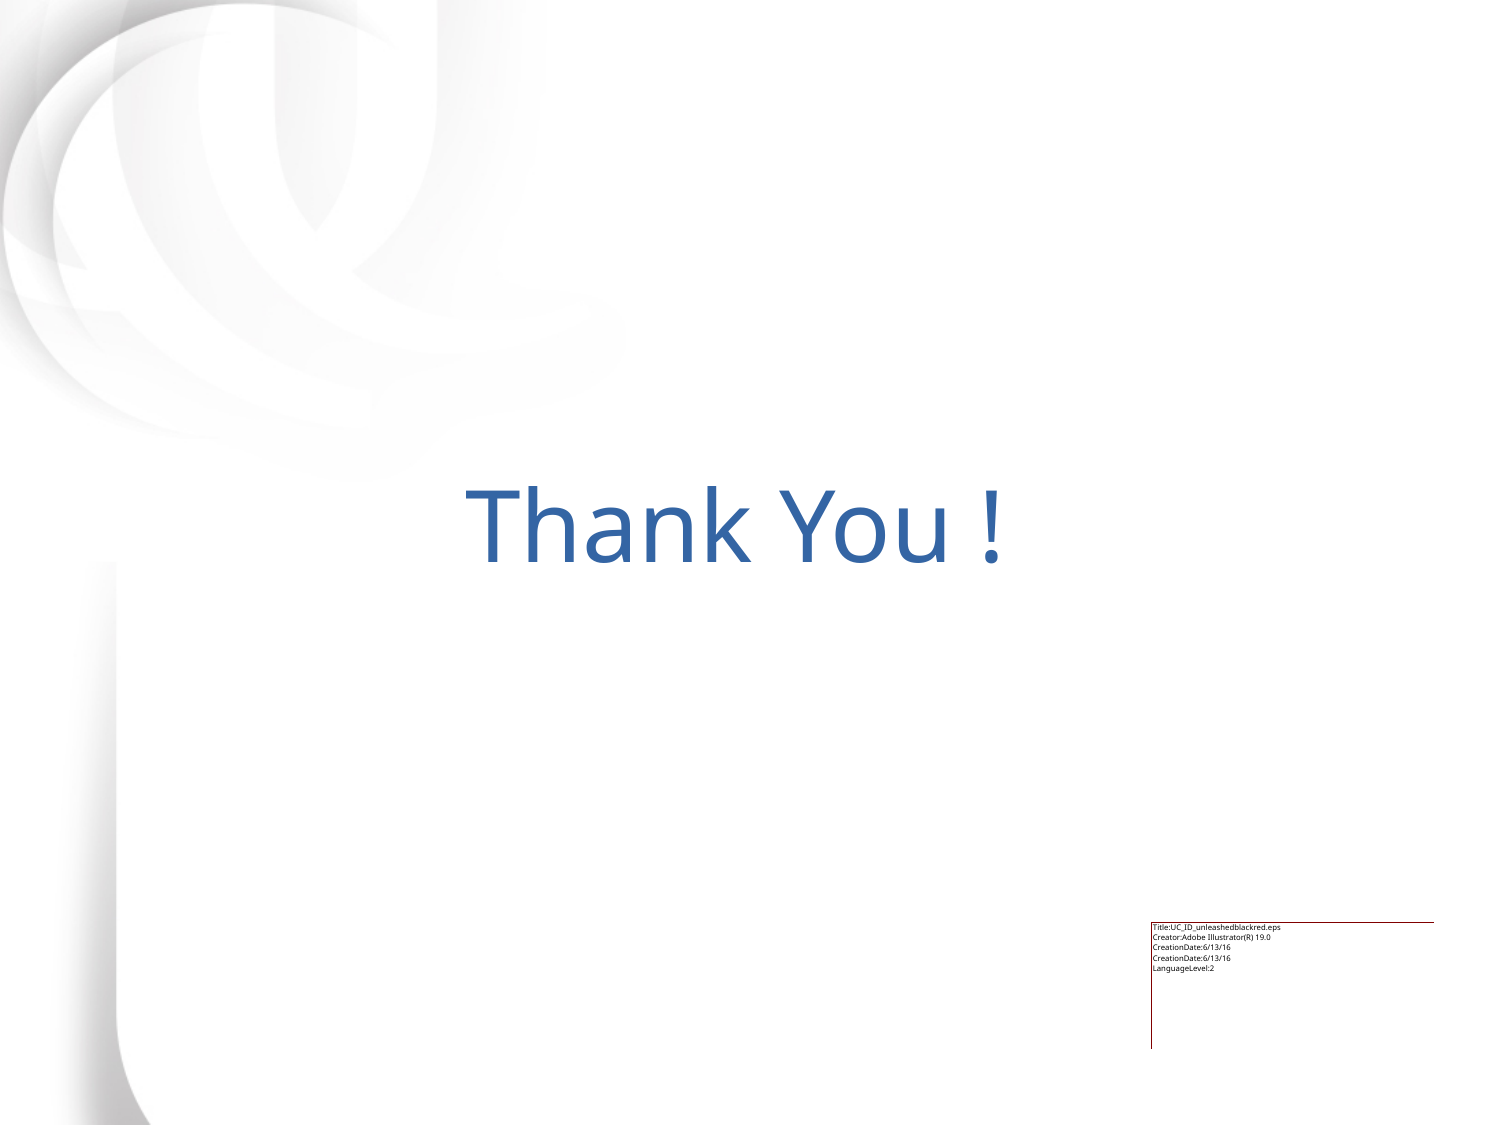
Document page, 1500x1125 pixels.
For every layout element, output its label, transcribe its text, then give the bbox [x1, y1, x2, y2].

picture [0, 0, 1500, 1125]
title Thank You ! [450, 402, 1051, 644]
